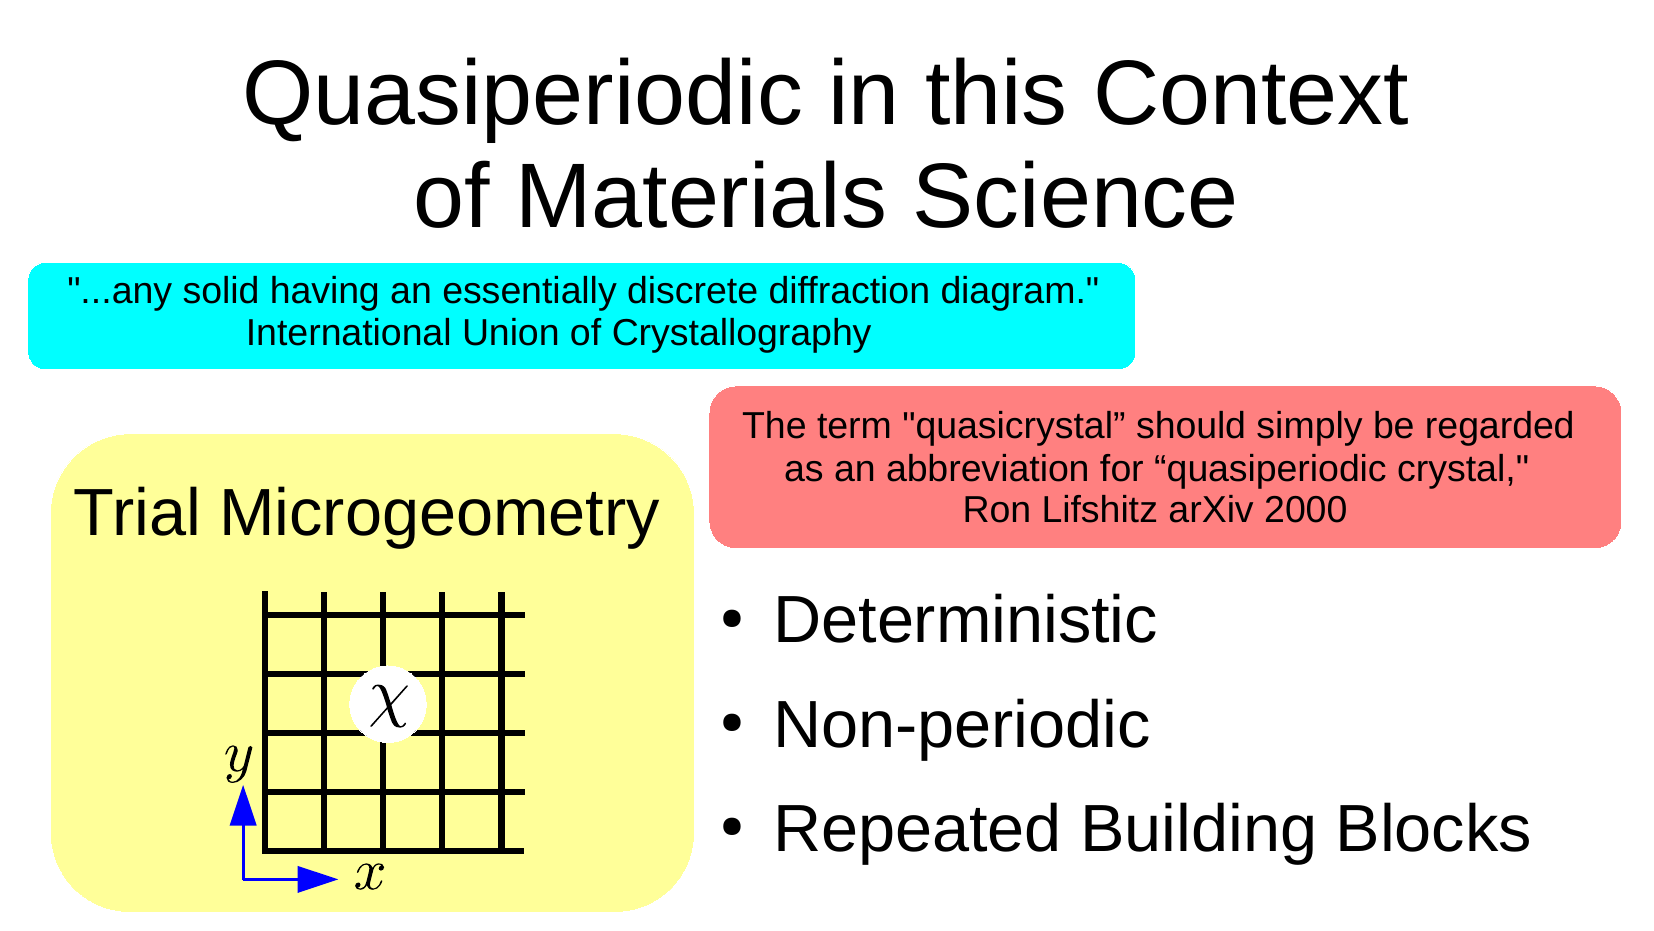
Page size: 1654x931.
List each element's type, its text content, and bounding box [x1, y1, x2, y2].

text_box [27, 262, 1136, 370]
text_box The term "quasicrystal” should simply be regarded as an abbreviation for “quasiperiodic crystal," Ron Lifshitz arXiv 2000 [685, 397, 1590, 539]
text_box [714, 385, 1622, 549]
text_box "...any solid having an essentially discrete diffraction diagram." International Union of Crystallography [52, 262, 1115, 362]
list Deterministic Non-periodic Repeated Building Blocks [702, 582, 1598, 914]
text_box [50, 433, 695, 913]
title Quasiperiodic in this Context of Materials Science [82, 41, 1571, 247]
text_box Trial Microgeometry [59, 467, 676, 558]
